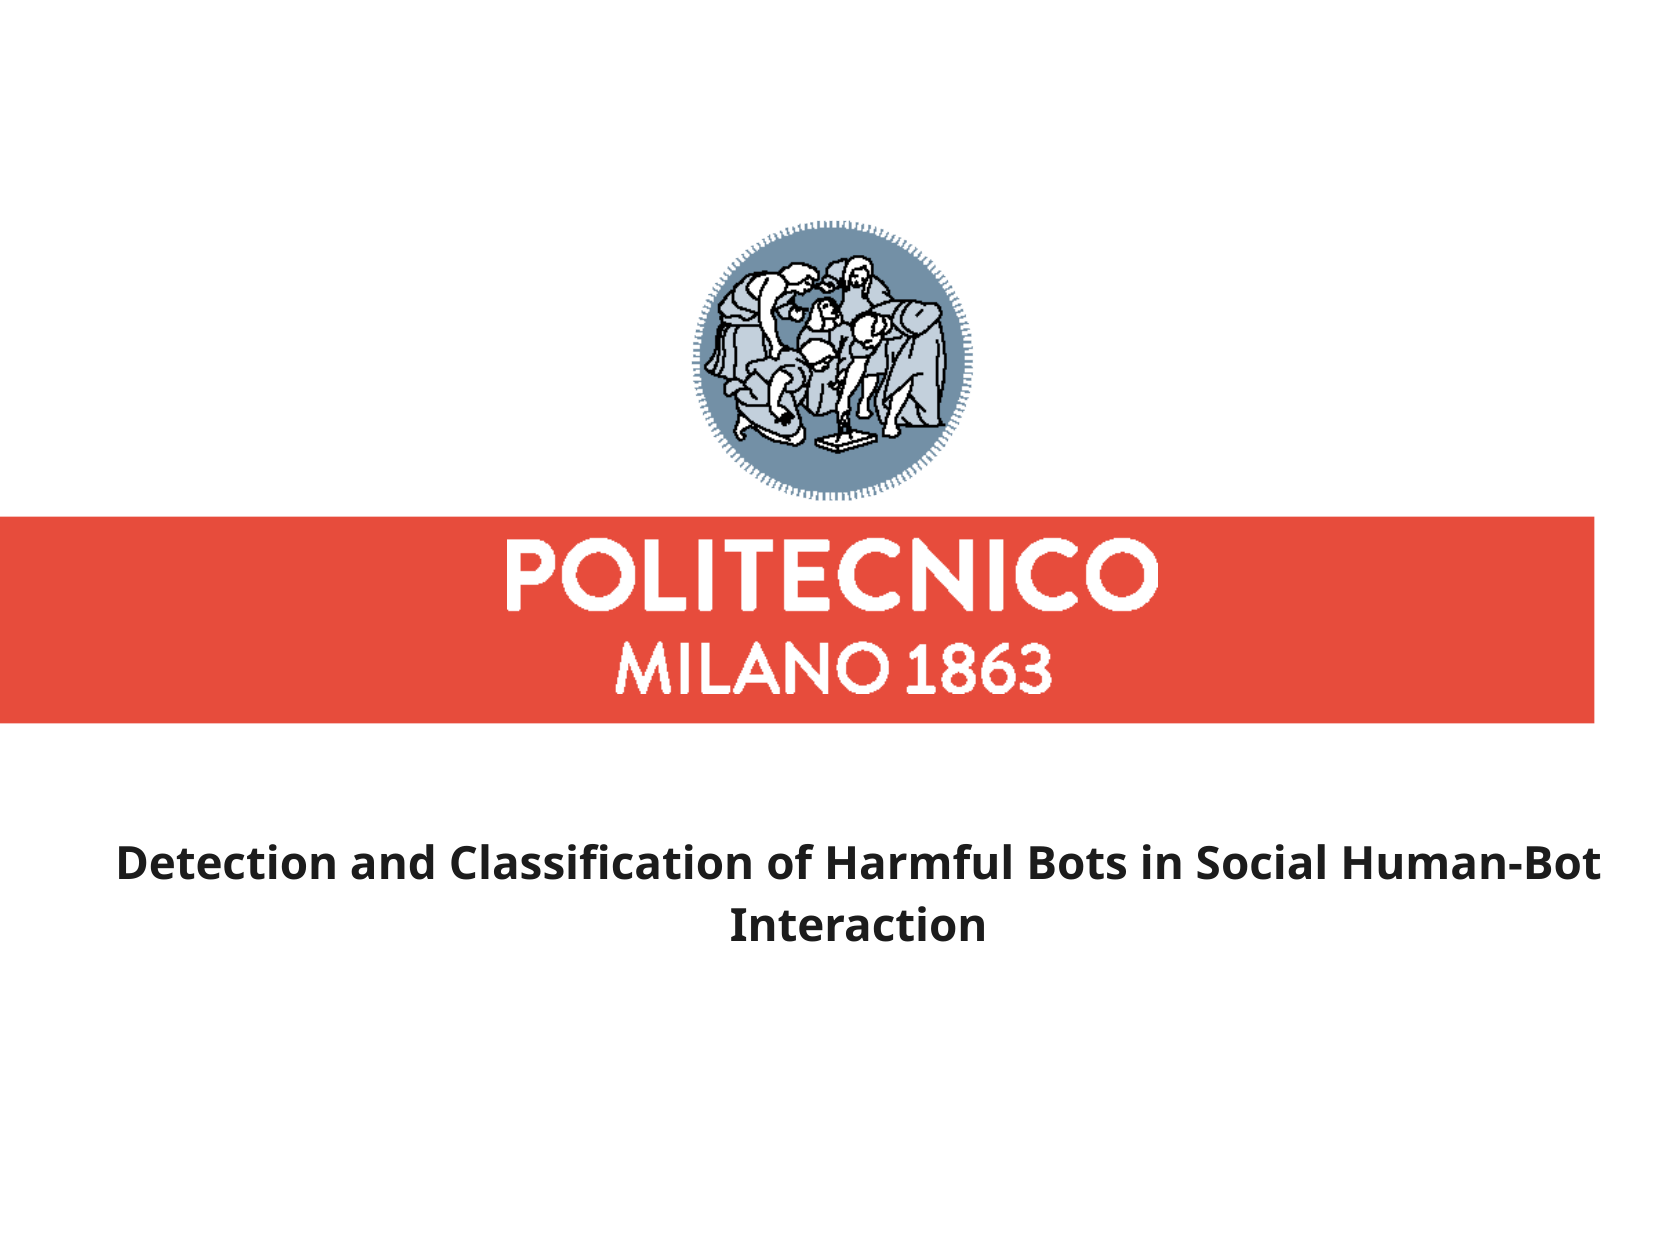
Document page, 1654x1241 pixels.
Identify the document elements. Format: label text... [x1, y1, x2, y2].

subtitle Detection and Classification of Harmful Bots in Social Human-Bot Interaction [115, 767, 1622, 1182]
picture [507, 214, 1158, 694]
